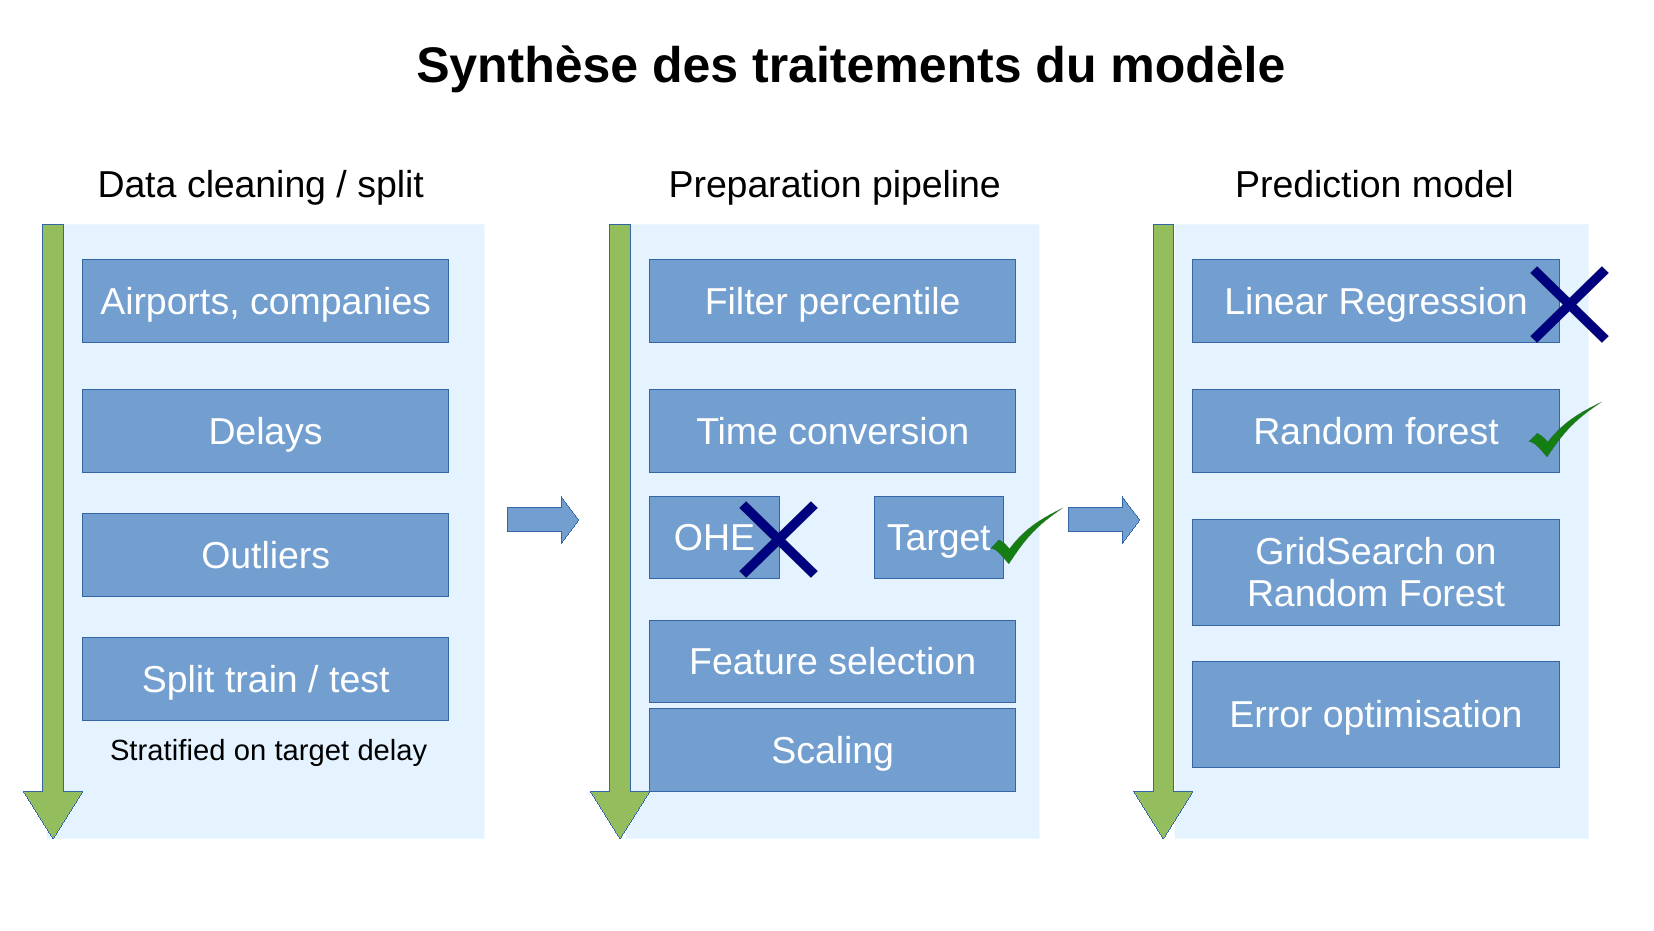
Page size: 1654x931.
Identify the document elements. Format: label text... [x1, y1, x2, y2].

text_box Filter percentile [649, 259, 1016, 343]
text_box [507, 496, 579, 544]
text_box Airports, companies [82, 259, 449, 343]
text_box [1133, 224, 1589, 839]
text_box Delays [82, 389, 449, 473]
text_box [1069, 496, 1140, 544]
text_box Split train / test [82, 637, 449, 721]
text_box Random forest [1192, 389, 1560, 473]
picture [738, 500, 819, 579]
text_box [590, 224, 1040, 839]
text_box Stratified on target delay [95, 726, 443, 776]
text_box Feature selection [649, 620, 1016, 703]
text_box Error optimisation [1192, 661, 1560, 768]
text_box Linear Regression [1192, 259, 1560, 343]
text_box Target [874, 496, 1004, 579]
picture [1529, 265, 1610, 345]
text_box Time conversion [649, 389, 1016, 473]
picture [1523, 401, 1608, 457]
text_box Outliers [82, 513, 449, 597]
text_box Synthèse des traitements du modèle [401, 29, 1312, 212]
text_box Prediction model [1220, 155, 1625, 213]
picture [985, 507, 1069, 564]
text_box Data cleaning / split [82, 155, 449, 213]
text_box OHE [649, 496, 780, 579]
text_box GridSearch on Random Forest [1192, 519, 1560, 626]
text_box [23, 224, 485, 839]
text_box Scaling [649, 708, 1016, 792]
